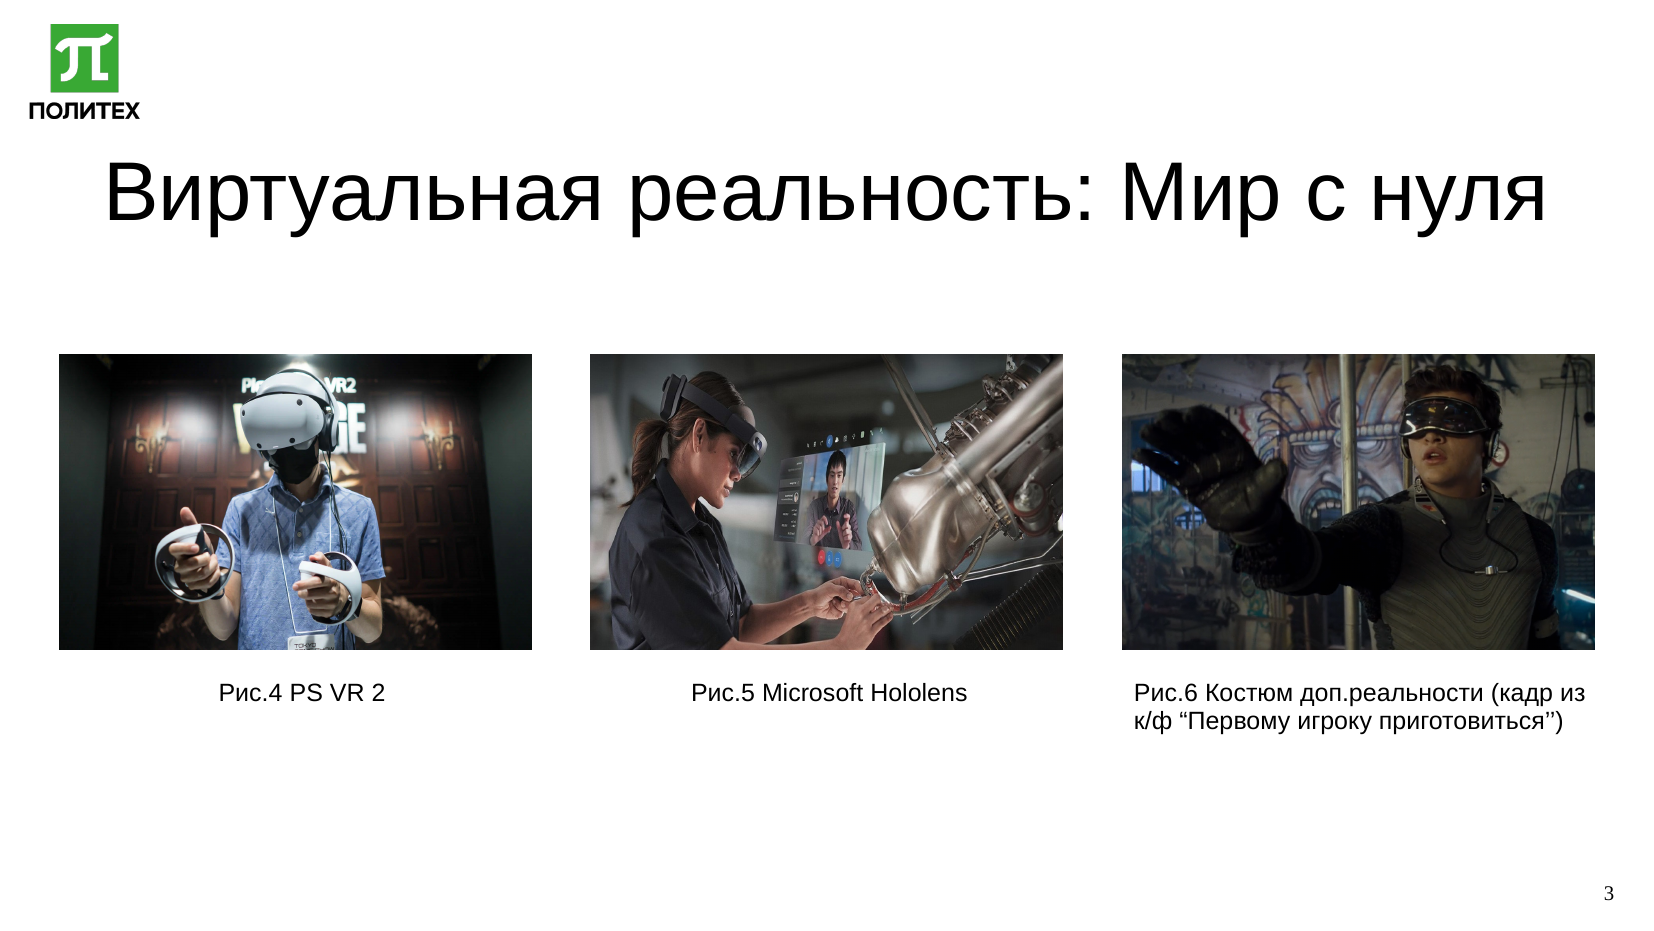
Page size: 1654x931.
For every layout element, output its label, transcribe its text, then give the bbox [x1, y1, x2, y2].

picture [29, 24, 140, 119]
title 3 [1564, 856, 1654, 931]
picture [1122, 354, 1595, 650]
list Рис.4 PS VR 2 [147, 679, 443, 739]
title Виртуальная реальность: Мир с нуля [0, 117, 1654, 266]
picture [590, 354, 1063, 650]
list Рис.5 Microsoft Hololens [620, 679, 1004, 787]
picture [59, 354, 532, 650]
list Рис.6 Костюм доп.реальности (кадр из к/ф “Первому игроку приготовиться’’) [1062, 679, 1595, 787]
